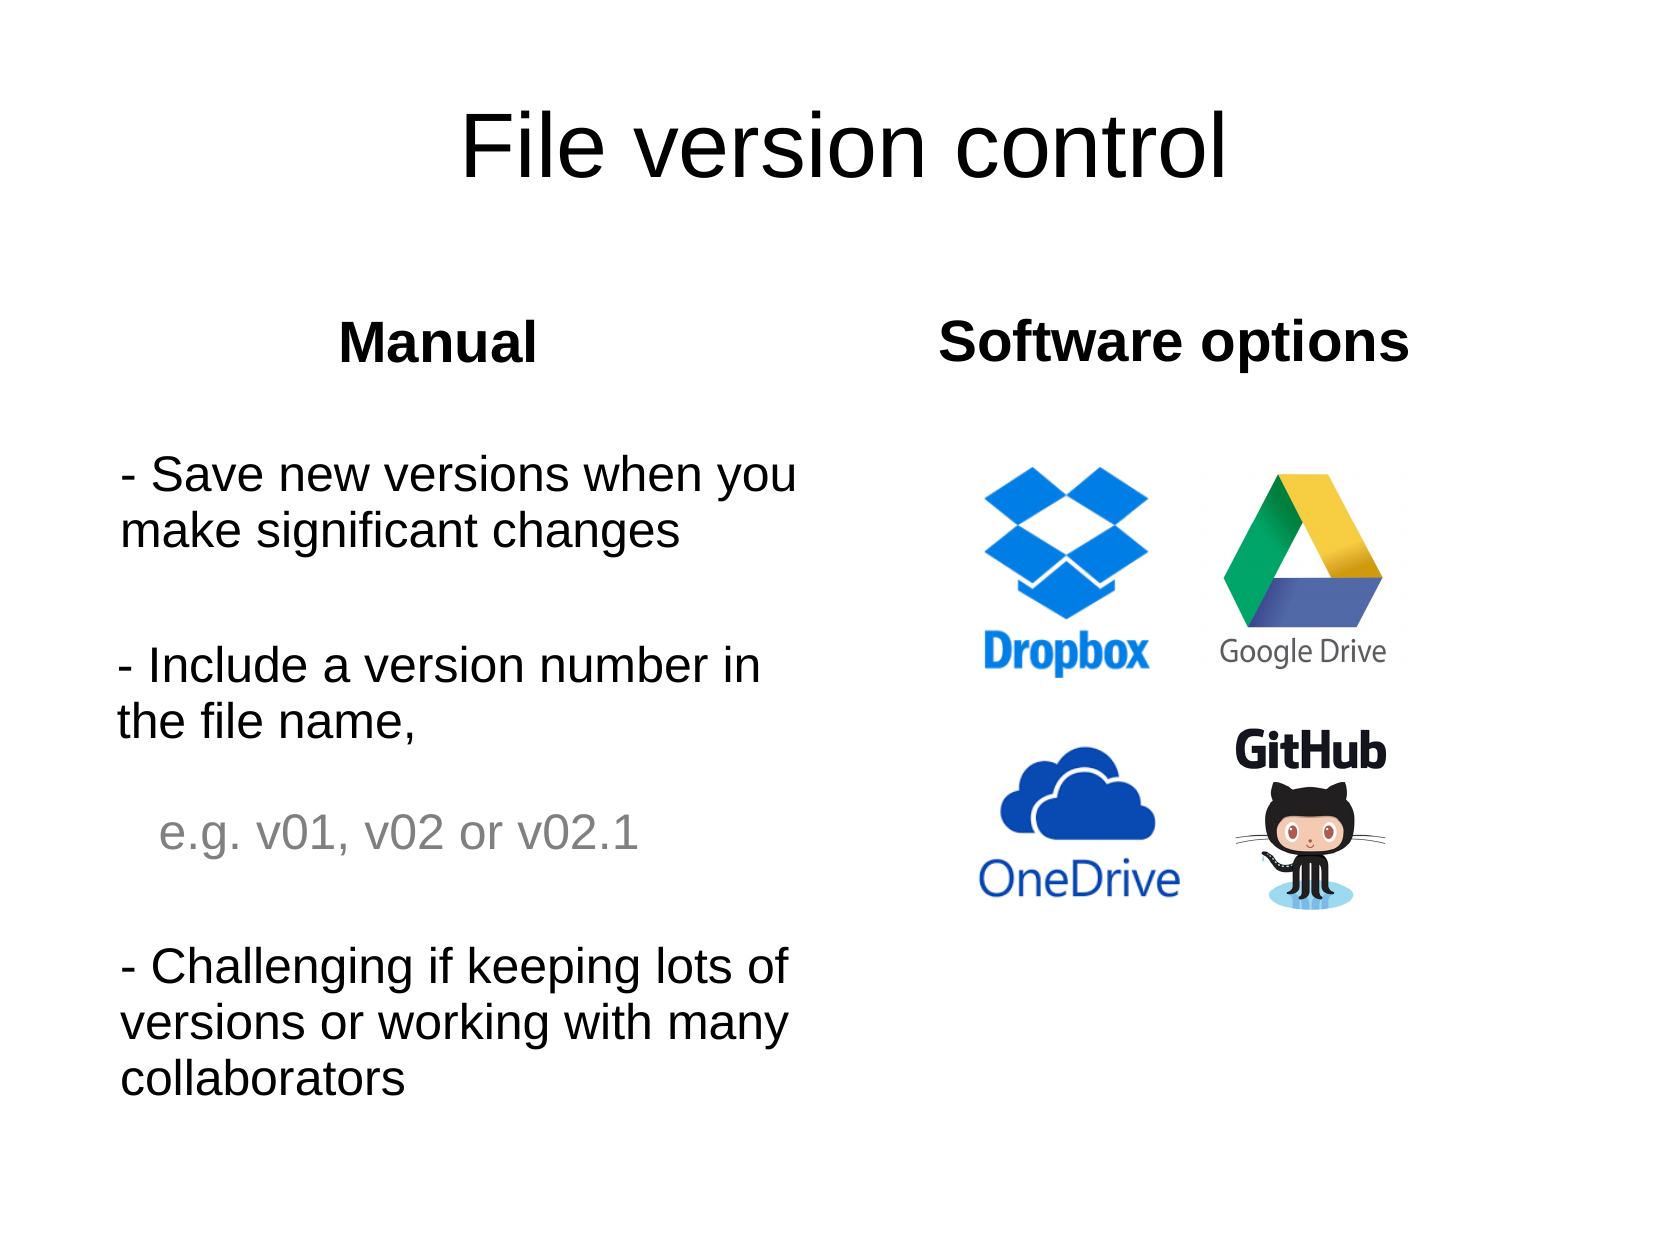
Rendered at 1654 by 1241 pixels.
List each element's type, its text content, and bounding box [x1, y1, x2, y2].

text_box Software options [901, 287, 1449, 397]
picture [1226, 722, 1394, 917]
picture [984, 467, 1150, 678]
title - Include a version number in the file name, e.g. v01, v02 or v02.1 [116, 636, 807, 862]
title File version control [450, 69, 1240, 222]
picture [975, 741, 1186, 909]
title - Challenging if keeping lots of versions or working with many collaborators [120, 937, 841, 1107]
text_box Manual [298, 285, 579, 400]
title - Save new versions when you make significant changes [120, 445, 841, 559]
picture [1194, 458, 1413, 681]
